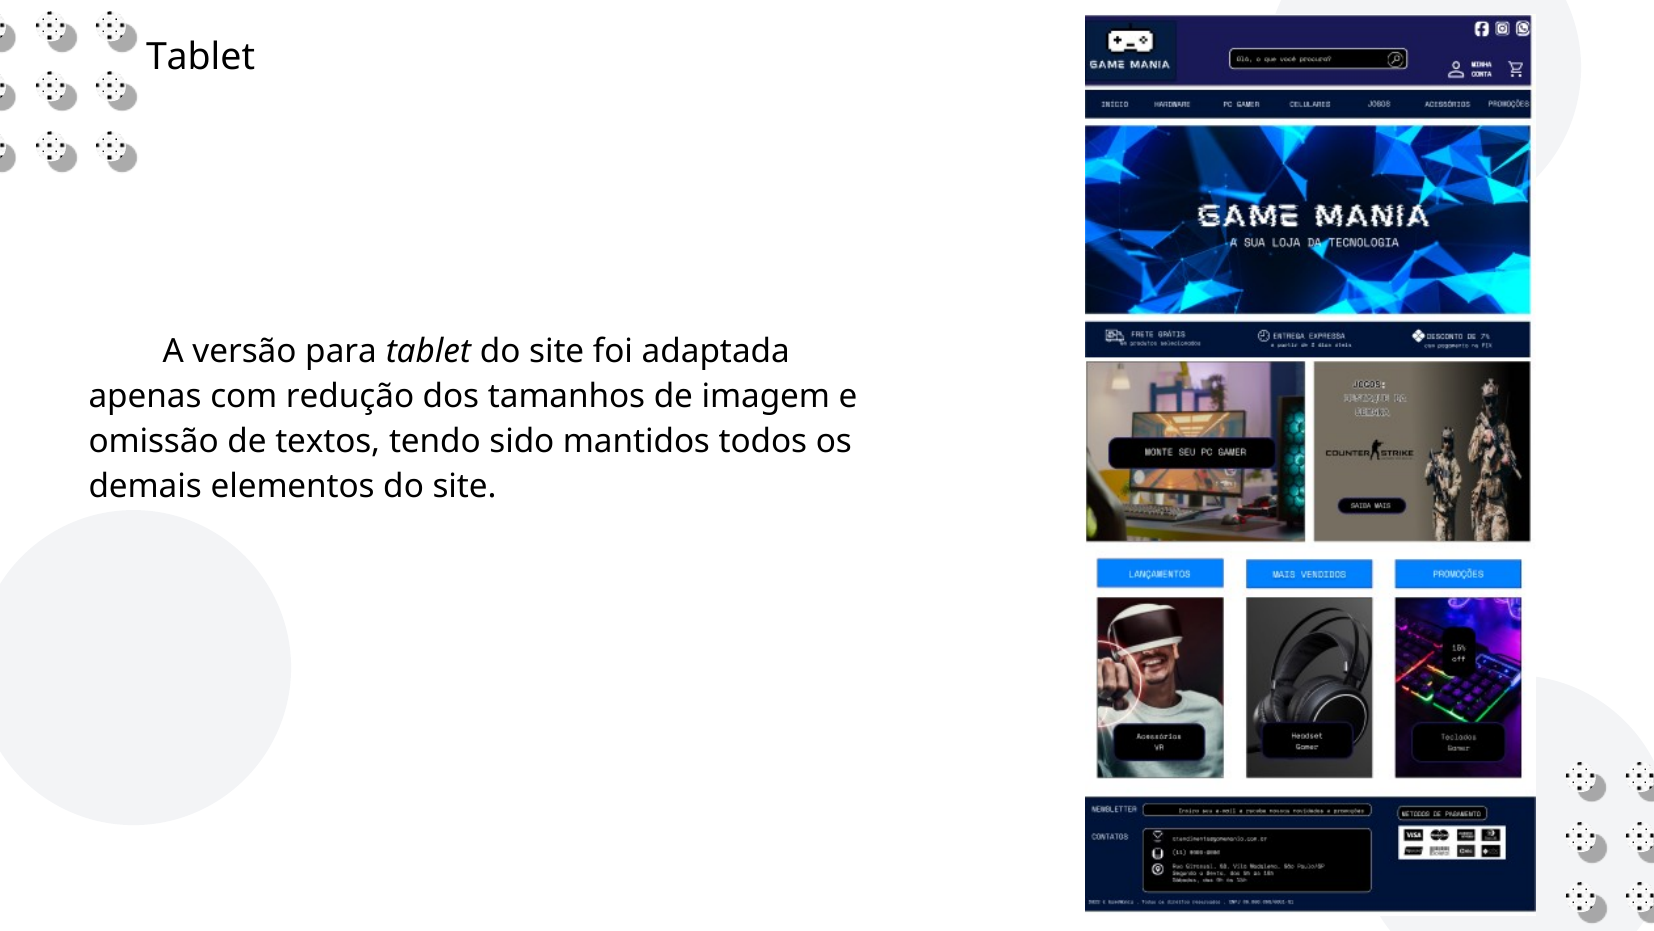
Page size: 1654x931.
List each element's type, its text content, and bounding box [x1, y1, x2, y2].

picture [1565, 882, 1596, 913]
picture [95, 11, 126, 42]
picture [0, 14, 6, 39]
text_box A versão para tablet do site foi adaptada apenas com redução dos tamanhos de imagem e omissão de textos, tendo sido mantidos todos os demais elementos do site. [88, 236, 886, 827]
picture [1105, 161, 1119, 167]
picture [0, 134, 7, 159]
picture [35, 11, 66, 42]
picture [1565, 822, 1596, 853]
picture [0, 74, 6, 99]
picture [35, 131, 67, 162]
picture [1625, 762, 1654, 793]
text_box Tablet [146, 29, 973, 166]
picture [1625, 882, 1654, 913]
picture [1085, 14, 1536, 916]
picture [1625, 822, 1654, 853]
picture [95, 71, 126, 102]
picture [35, 71, 66, 102]
picture [1565, 762, 1596, 793]
picture [95, 131, 127, 162]
